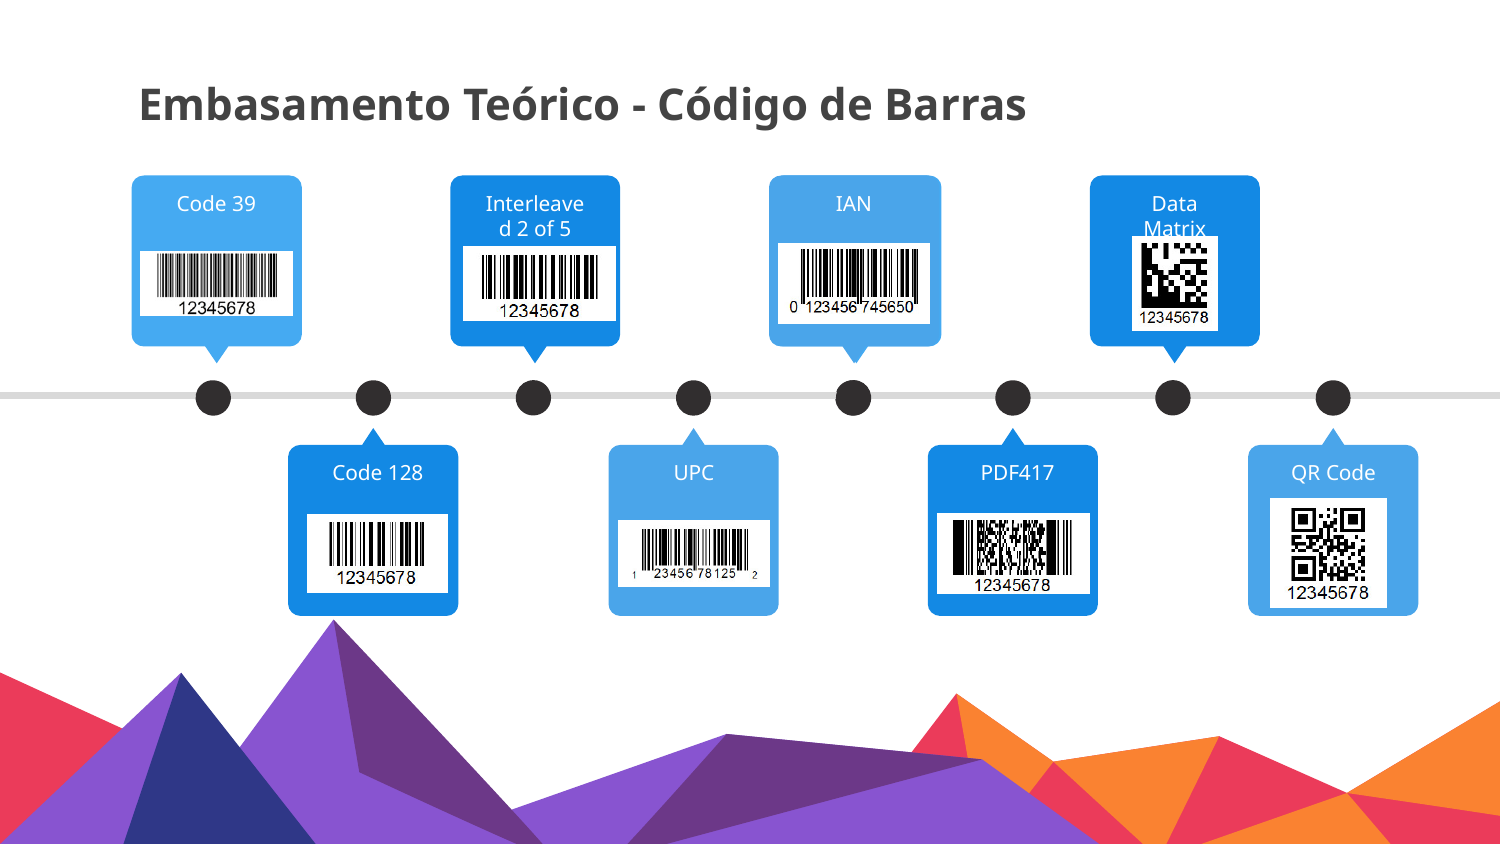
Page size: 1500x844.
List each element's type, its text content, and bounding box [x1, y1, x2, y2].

picture [618, 520, 770, 587]
text_box [288, 444, 459, 616]
list UPC [623, 444, 764, 501]
text_box [1248, 444, 1419, 616]
list QR Code [1263, 444, 1404, 501]
text_box [0, 380, 1500, 416]
text_box [1002, 428, 1024, 444]
list Interleaved 2 of 5 [465, 175, 606, 231]
list IAN [783, 175, 924, 231]
picture [463, 246, 616, 322]
picture [307, 514, 448, 593]
text_box [1089, 175, 1260, 364]
text_box [450, 175, 621, 364]
text_box [608, 444, 779, 616]
list PDF417 [947, 444, 1088, 501]
list Data Matrix [1104, 175, 1245, 231]
text_box [362, 428, 385, 444]
title Embasamento Teórico - Código de Barras [123, 62, 1280, 142]
picture [1270, 498, 1387, 609]
text_box [683, 428, 705, 444]
text_box [927, 444, 1098, 616]
list Code 128 [307, 444, 448, 501]
text_box [131, 175, 302, 364]
picture [1132, 236, 1218, 331]
list Code 39 [146, 175, 287, 231]
text_box [769, 175, 942, 364]
text_box [1322, 428, 1344, 444]
picture [778, 243, 930, 324]
picture [140, 251, 293, 316]
picture [937, 513, 1090, 594]
